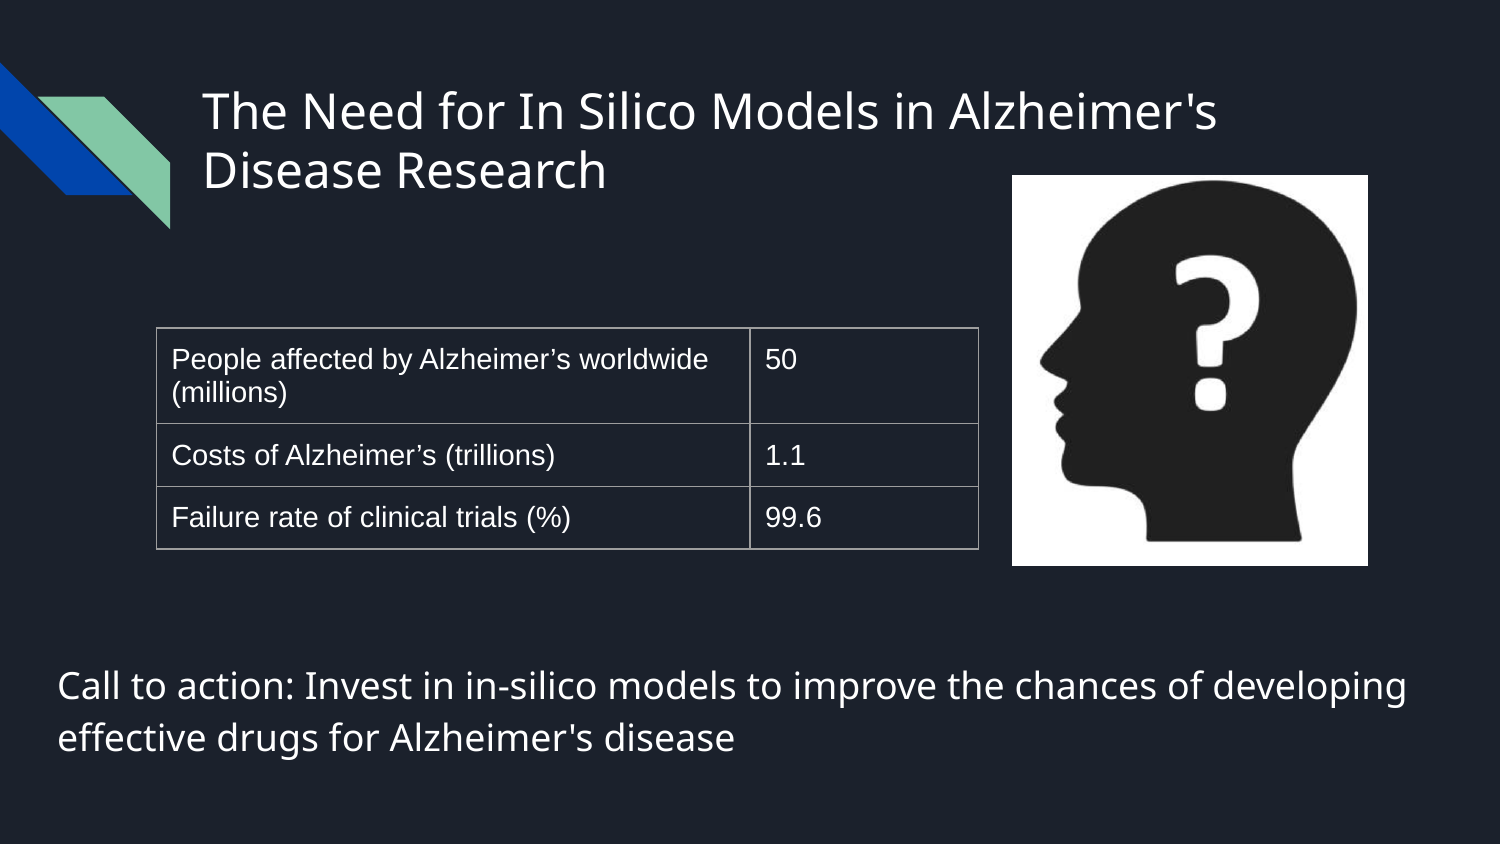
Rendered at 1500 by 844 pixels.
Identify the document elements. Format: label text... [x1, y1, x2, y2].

list Call to action: Invest in in-silico models to improve the chances of developing effective drugs for Alzheimer's disease [41, 640, 1426, 791]
title The Need for In Silico Models in Alzheimer's Disease Research [187, 64, 1343, 215]
table_header 50 [751, 329, 978, 423]
table_cell 1.1 [751, 424, 978, 486]
picture [1012, 175, 1368, 566]
table_cell Costs of Alzheimer’s (trillions) [157, 424, 749, 486]
table_header People affected by Alzheimer’s worldwide (millions) [157, 329, 749, 423]
table_cell Failure rate of clinical trials (%) [157, 487, 749, 548]
table_cell 99.6 [751, 487, 978, 548]
